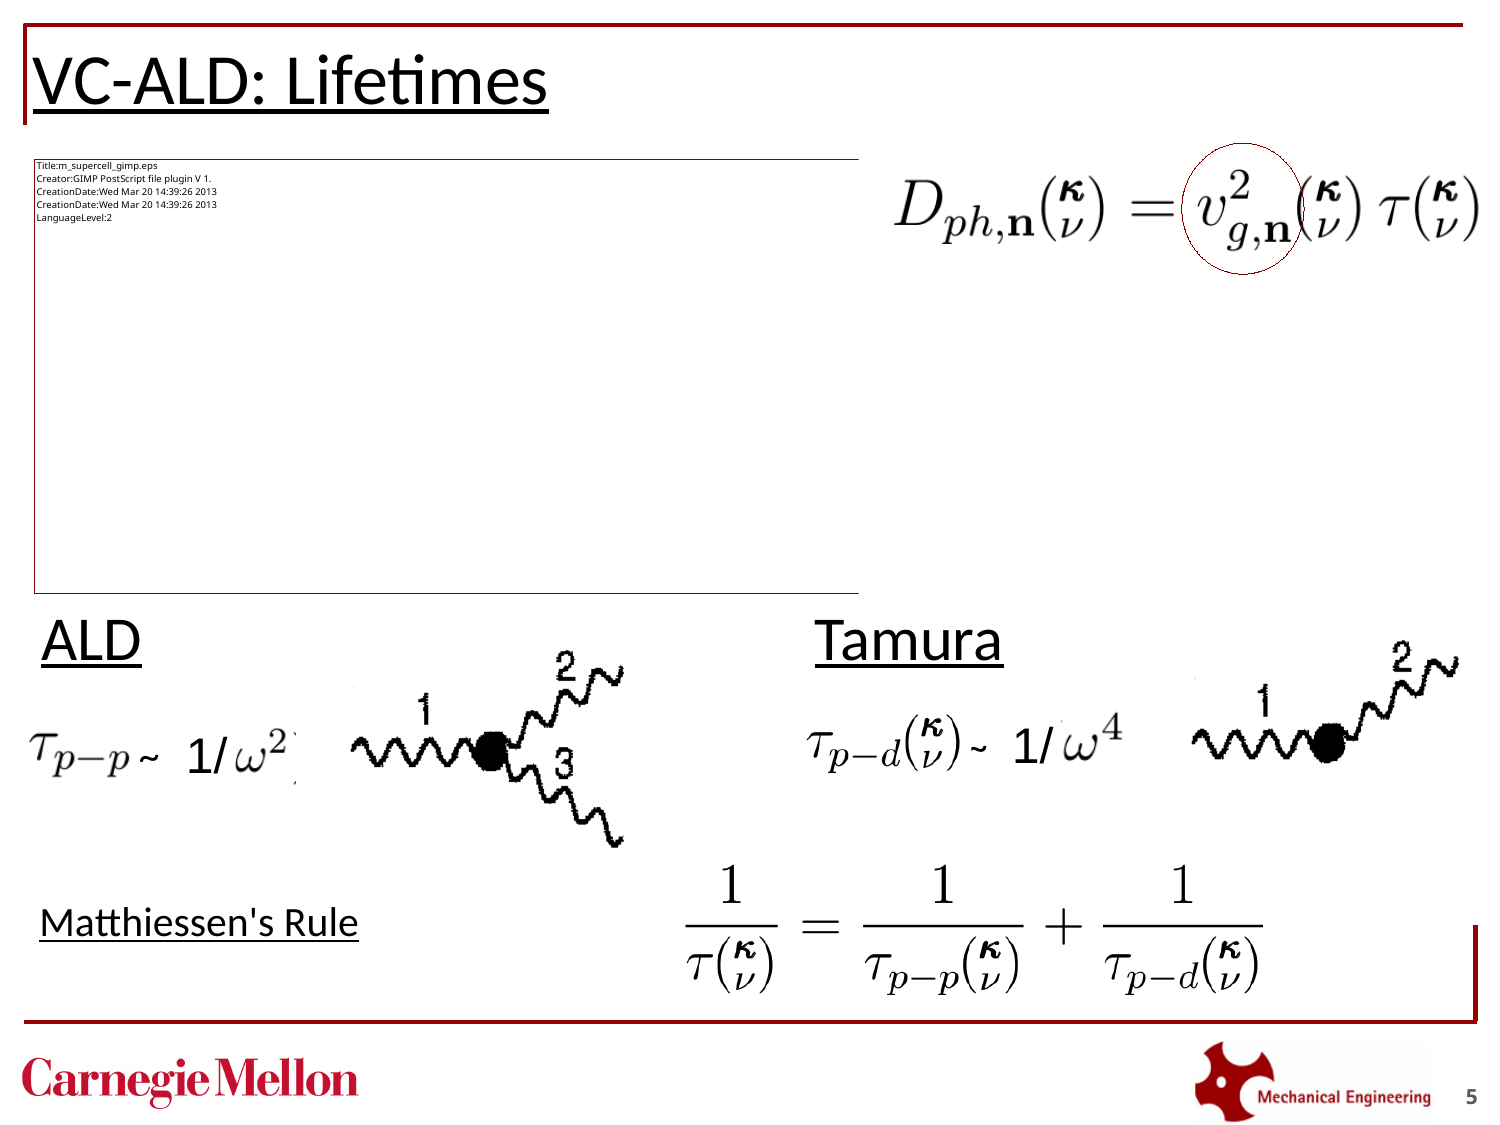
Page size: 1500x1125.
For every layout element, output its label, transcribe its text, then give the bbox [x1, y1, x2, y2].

text_box ~ [972, 712, 997, 777]
text_box Tamura [799, 580, 1156, 691]
text_box ALD [26, 580, 216, 691]
picture [797, 709, 972, 792]
picture [16, 1050, 366, 1110]
text_box 1/ [171, 716, 245, 791]
picture [1061, 701, 1127, 772]
picture [33, 158, 859, 594]
picture [15, 699, 151, 803]
title VC-ALD: Lifetimes [17, 24, 1471, 127]
picture [1192, 1034, 1438, 1125]
text_box ~ [124, 721, 171, 787]
picture [669, 626, 1461, 1014]
picture [887, 149, 1488, 263]
picture [349, 636, 626, 856]
text_box Matthiessen's Rule [24, 887, 580, 954]
picture [245, 721, 296, 789]
text_box 1/ [997, 706, 1077, 782]
